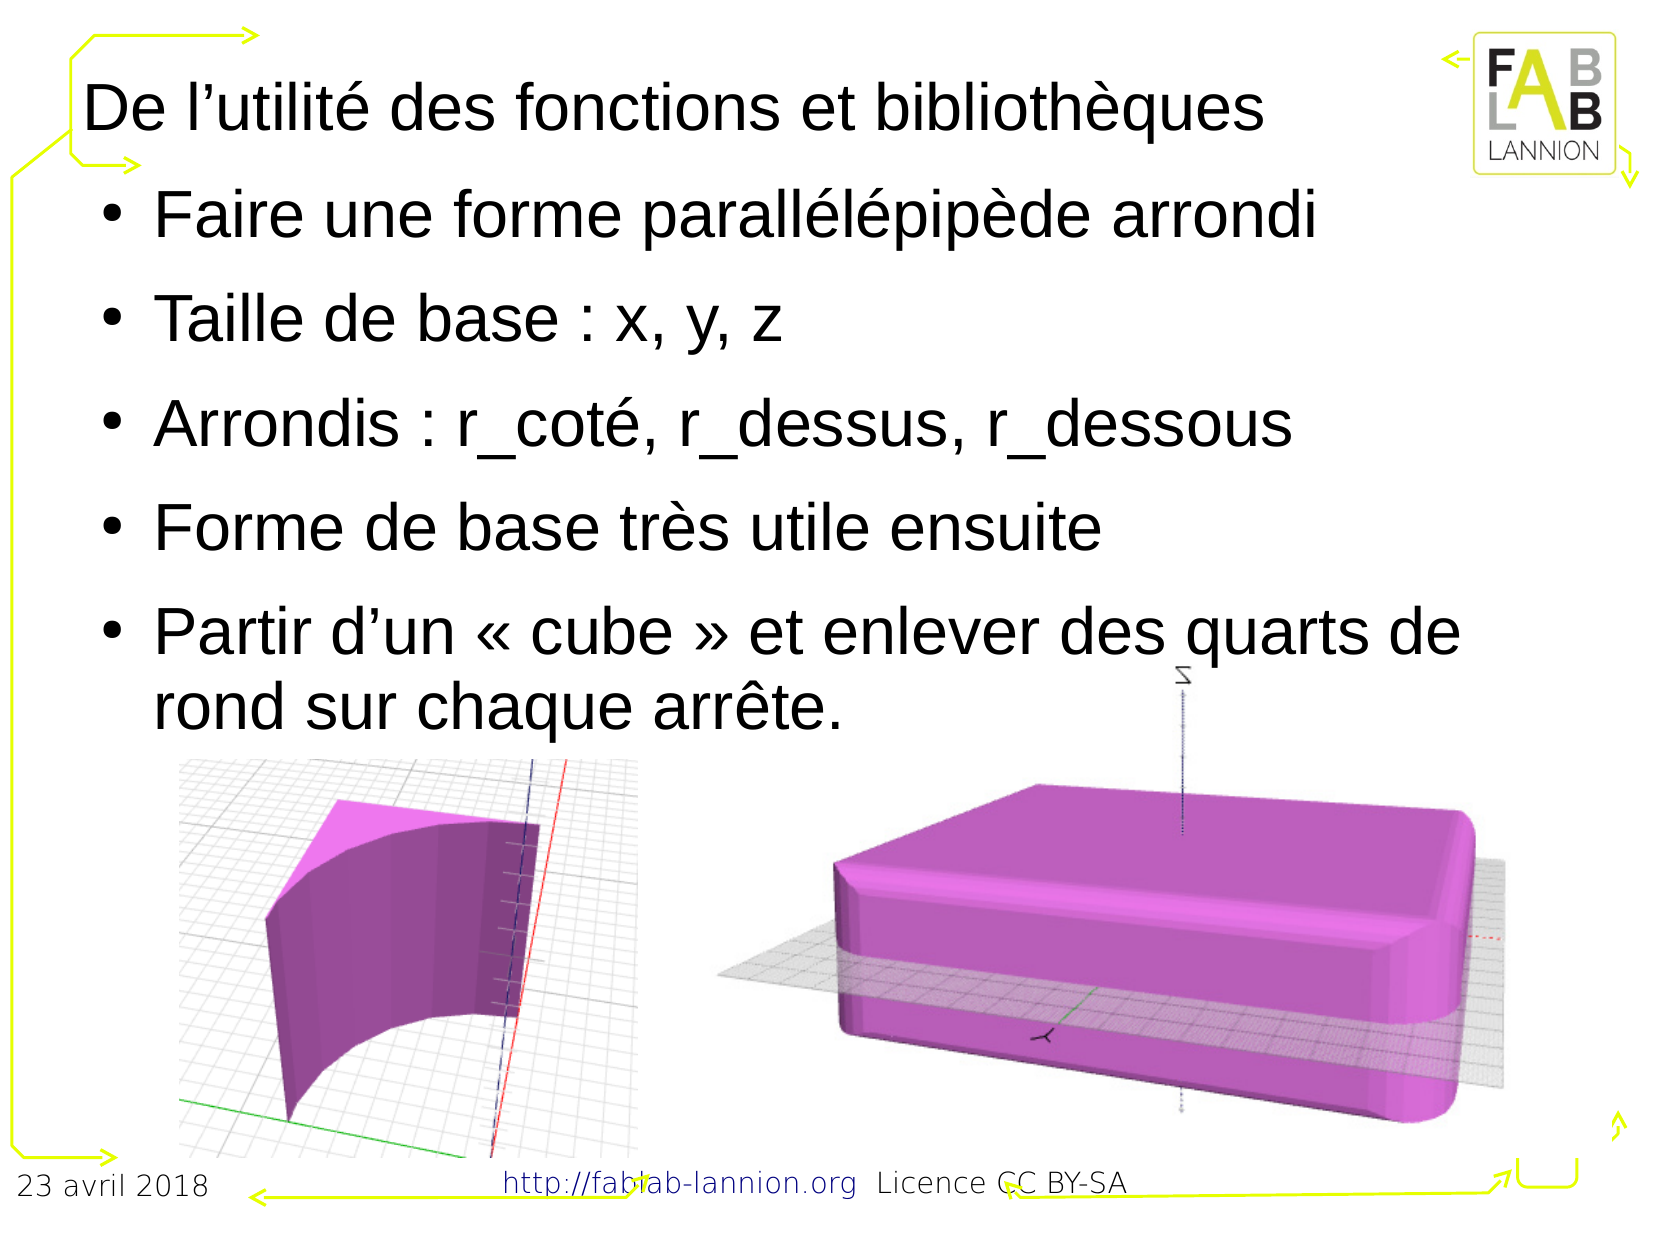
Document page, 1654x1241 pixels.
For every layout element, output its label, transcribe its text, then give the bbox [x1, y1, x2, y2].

picture [179, 974, 638, 1158]
picture [1470, 29, 1619, 178]
title De l’utilité des fonctions et bibliothèques [82, 49, 1441, 166]
list Faire une forme parallélépipède arrondi Taille de base : x, y, z Arrondis : r_coté, r_dessus, r_dessous Forme de base très utile ensuite Partir d’un « cube » et enlever des quarts de rond sur chaque arrête. [82, 177, 1571, 974]
picture [685, 302, 1612, 1158]
